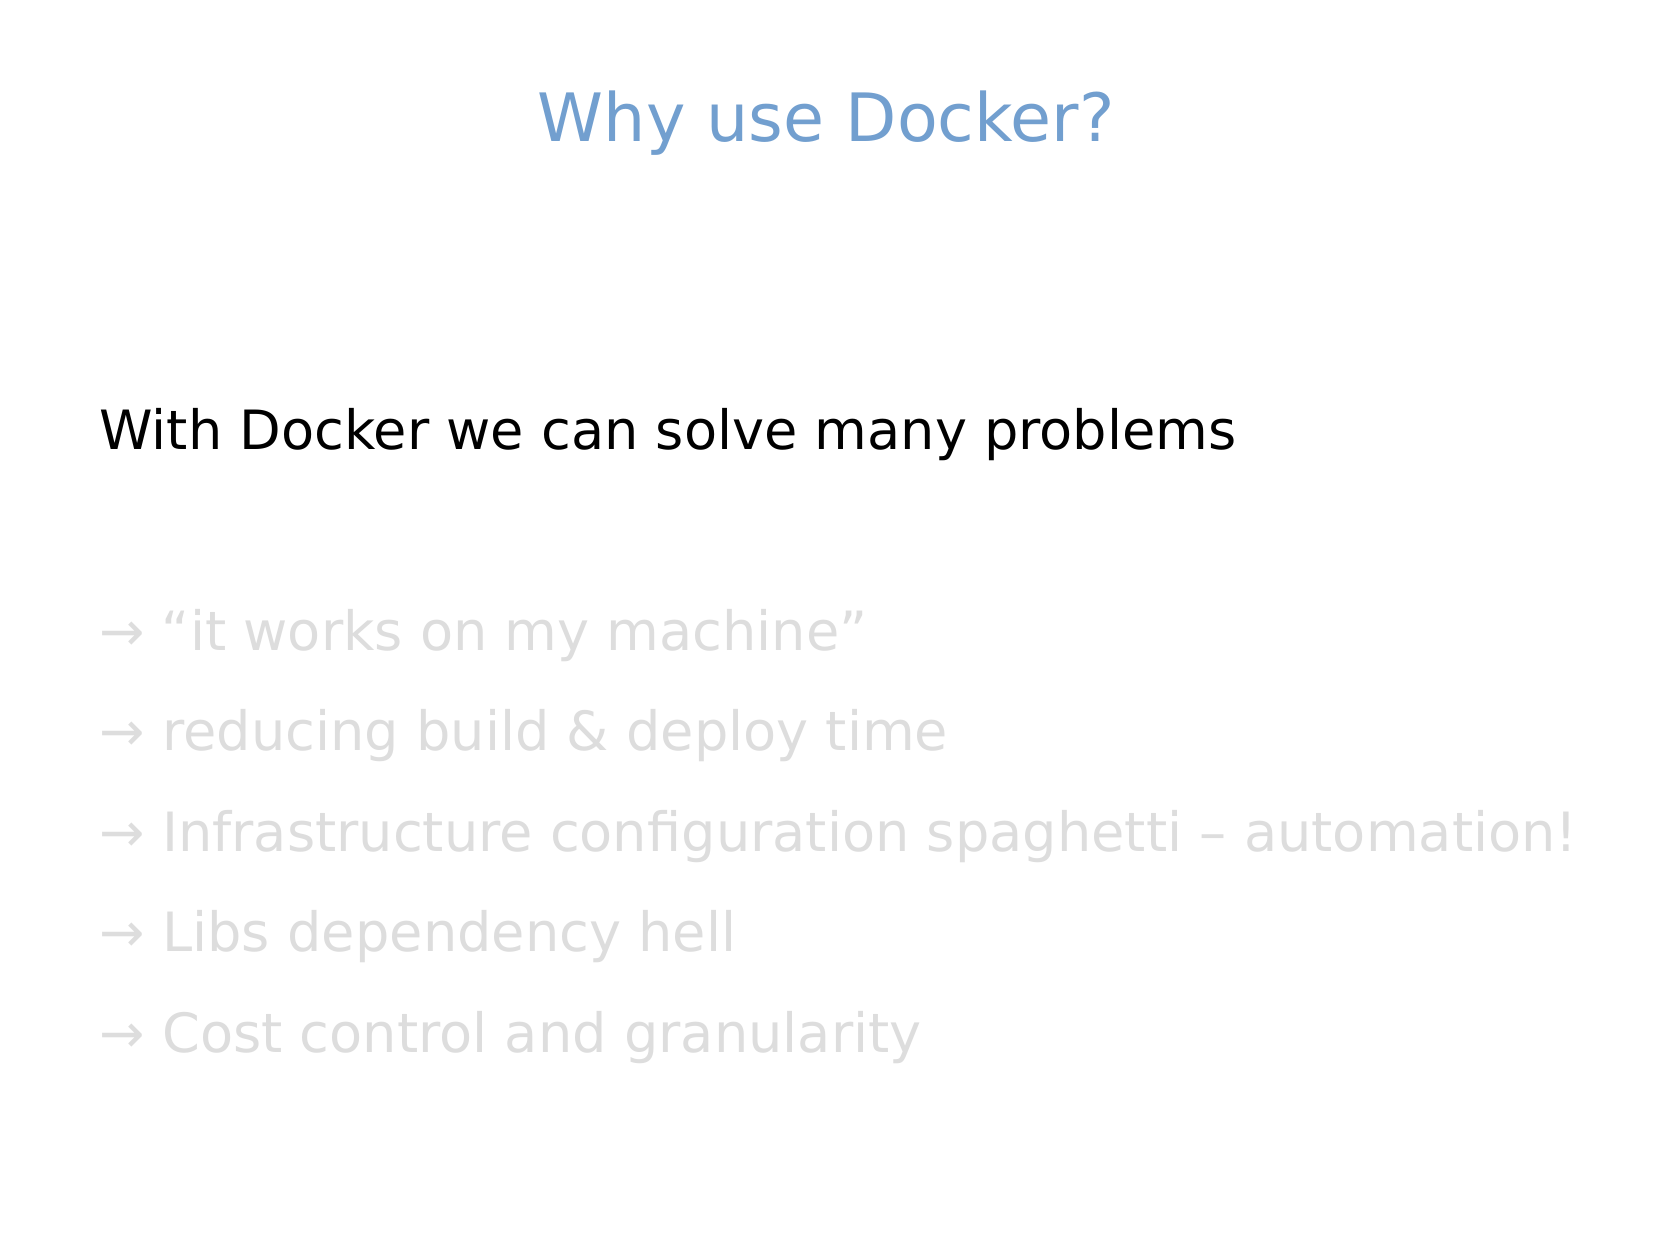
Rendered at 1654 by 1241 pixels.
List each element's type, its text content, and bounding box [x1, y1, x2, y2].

text_box Why use Docker? [523, 72, 1131, 166]
text_box With Docker we can solve many problems → “it works on my machine” → reducing build & deploy time → Infrastructure configuration spaghetti – automation! → Libs dependency hell → Cost control and granularity [84, 360, 1595, 1041]
